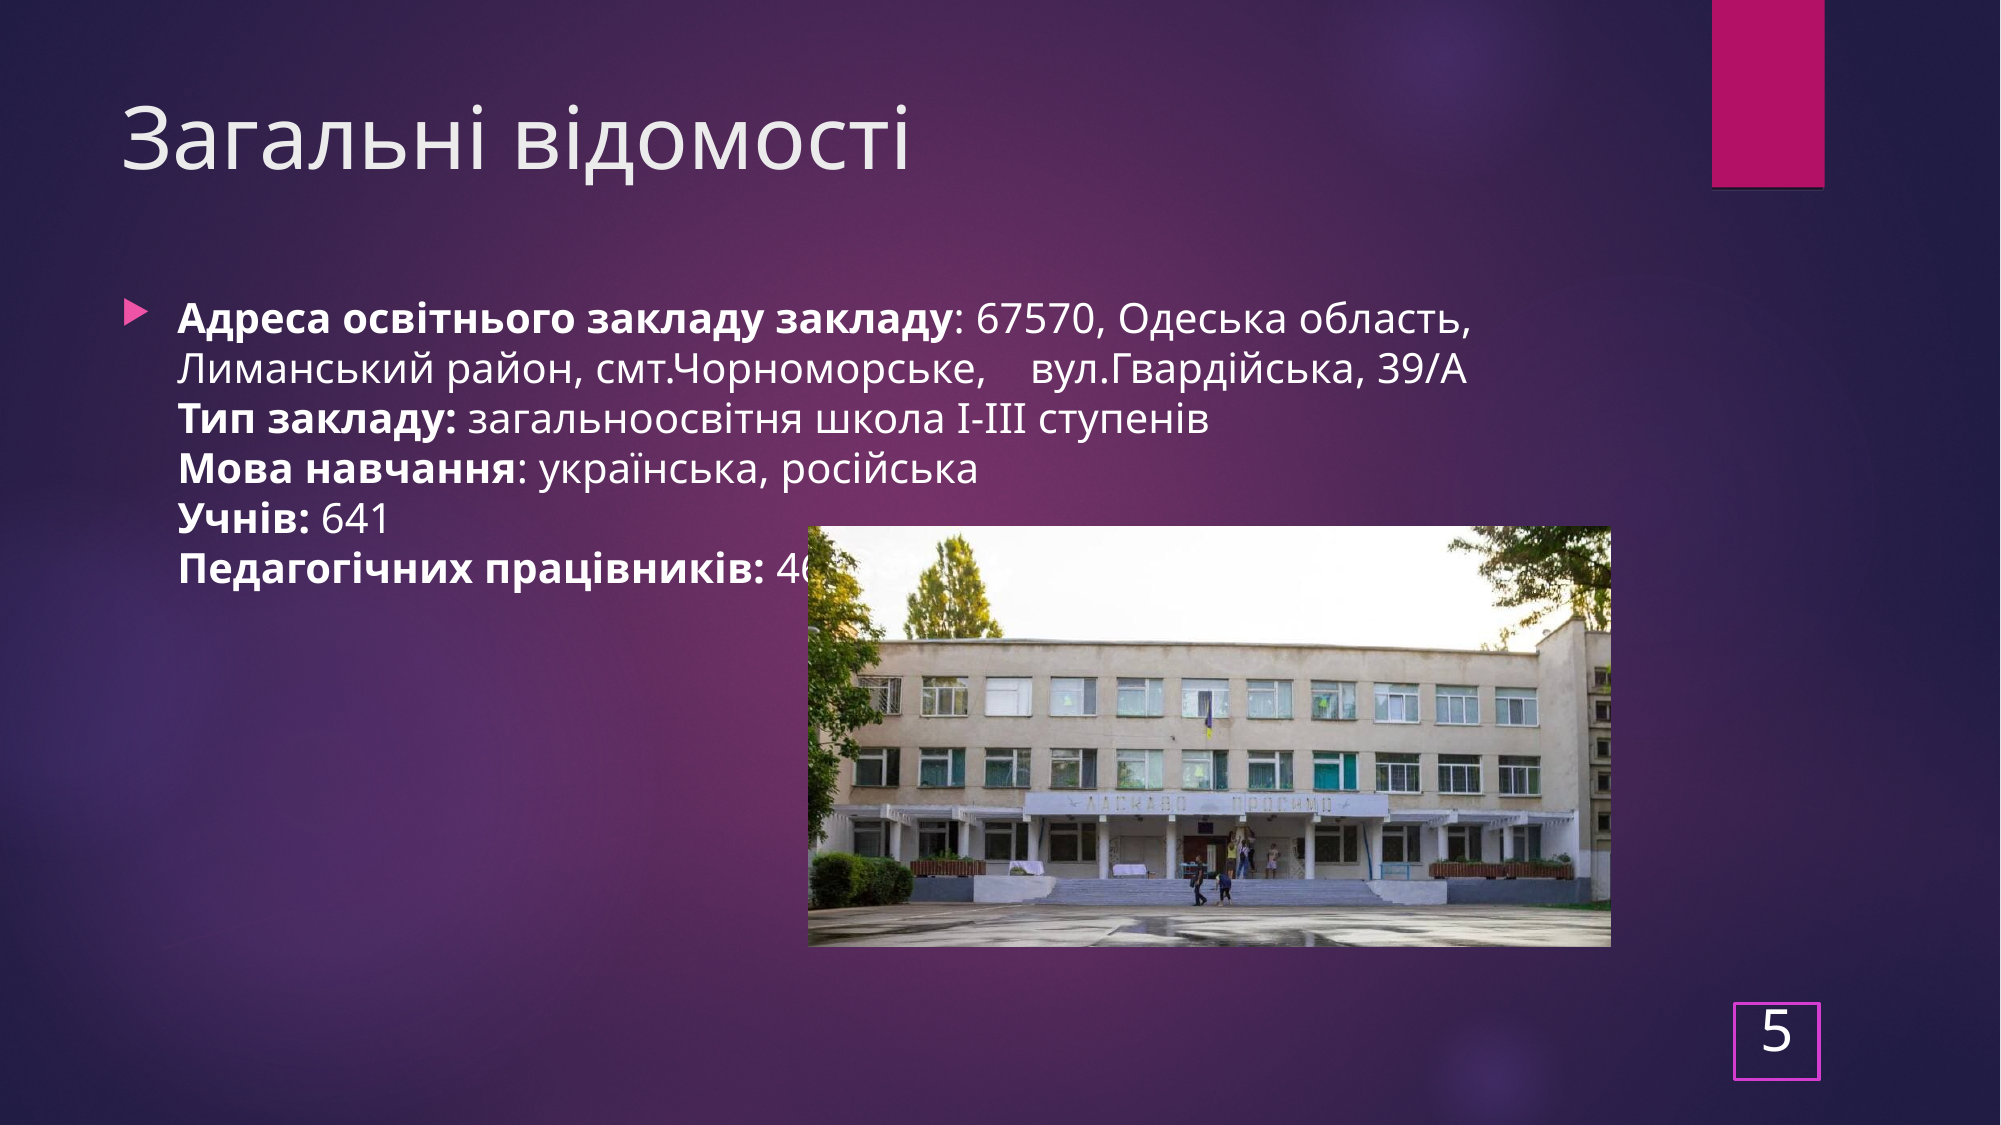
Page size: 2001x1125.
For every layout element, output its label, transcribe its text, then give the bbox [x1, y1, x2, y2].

title Загальні відомості [106, 74, 1649, 304]
list Адреса освітнього закладу закладу: 67570, Одеська область, Лиманський район, смт.Чорноморське, вул.Гвардійська, 39/А Тип закладу: загальноосвітня школа І-ІІІ ступенів Мова навчання: українська, російська Учнів: 641 Педагогічних працівників: 46 [106, 213, 1611, 789]
picture [0, 0, 2001, 1125]
slide_number <номер> [1736, 1005, 1817, 1078]
slide_number <номер> [1718, 983, 1836, 1080]
